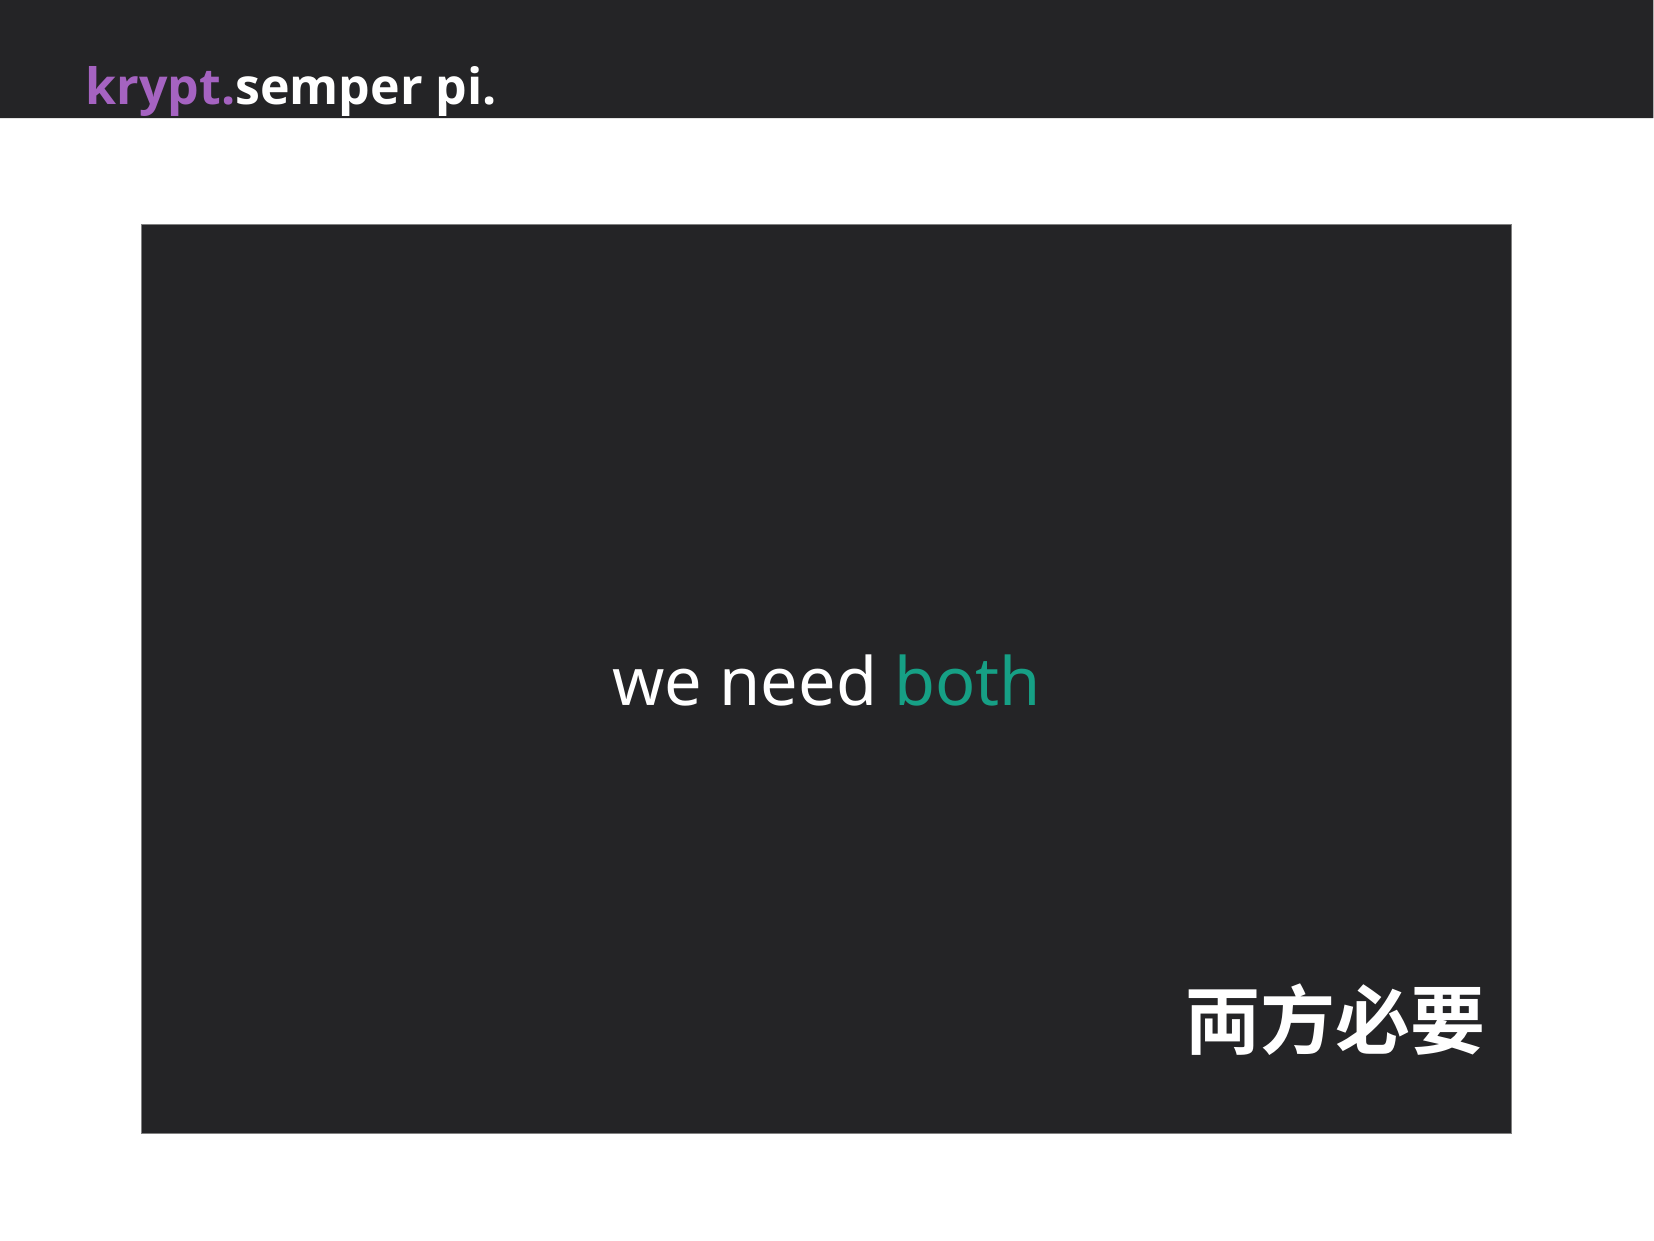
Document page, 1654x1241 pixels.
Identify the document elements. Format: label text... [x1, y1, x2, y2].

text_box 両方必要 [153, 909, 1501, 1123]
text_box we need both [141, 224, 1512, 1134]
text_box krypt.semper pi. [70, 43, 544, 119]
text_box [0, 0, 1654, 119]
text_box [165, 531, 1441, 909]
